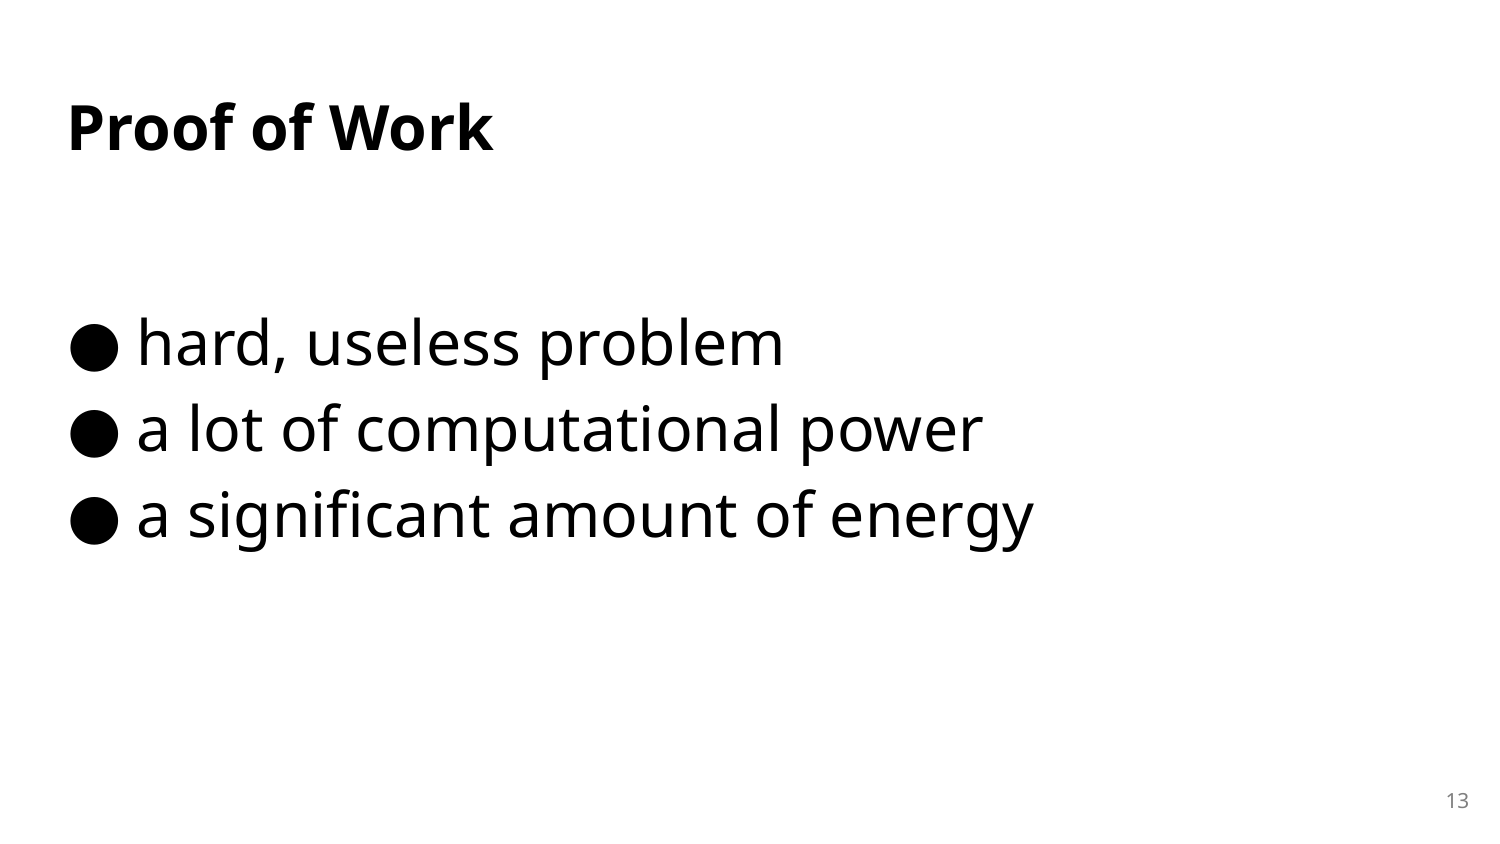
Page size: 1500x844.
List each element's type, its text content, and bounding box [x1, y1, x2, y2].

list hard, useless problem a lot of computational power a significant amount of energy [46, 276, 1445, 838]
title Proof of Work [51, 72, 1449, 176]
slide_number <number> [1394, 769, 1484, 834]
